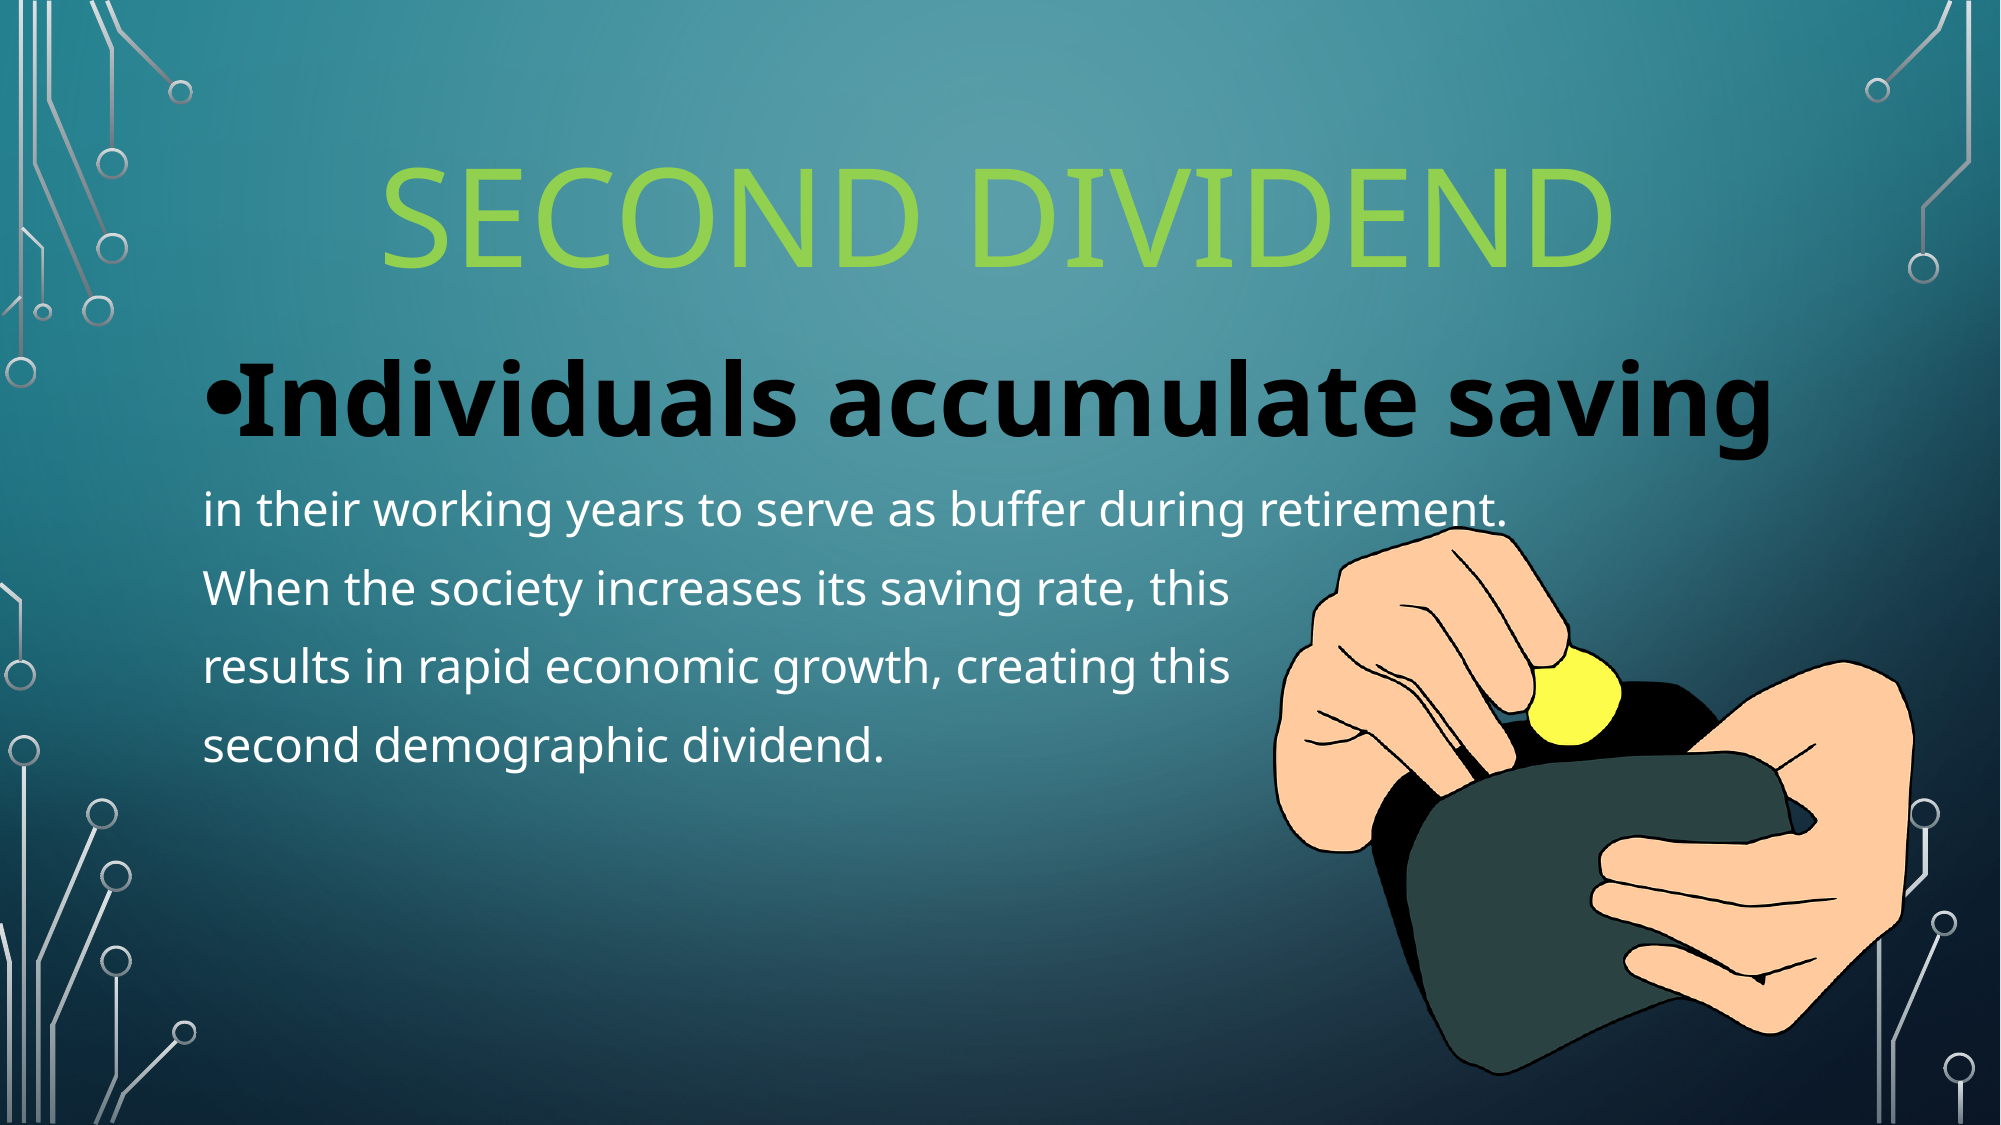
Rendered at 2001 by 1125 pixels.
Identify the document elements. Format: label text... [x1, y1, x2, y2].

title SECOND DIVIDEND [187, 101, 1813, 315]
list Individuals accumulate saving in their working years to serve as buffer during retirement. When the society increases its saving rate, this results in rapid economic growth, creating this second demographic dividend. [187, 315, 1813, 897]
picture [1273, 526, 1915, 1077]
